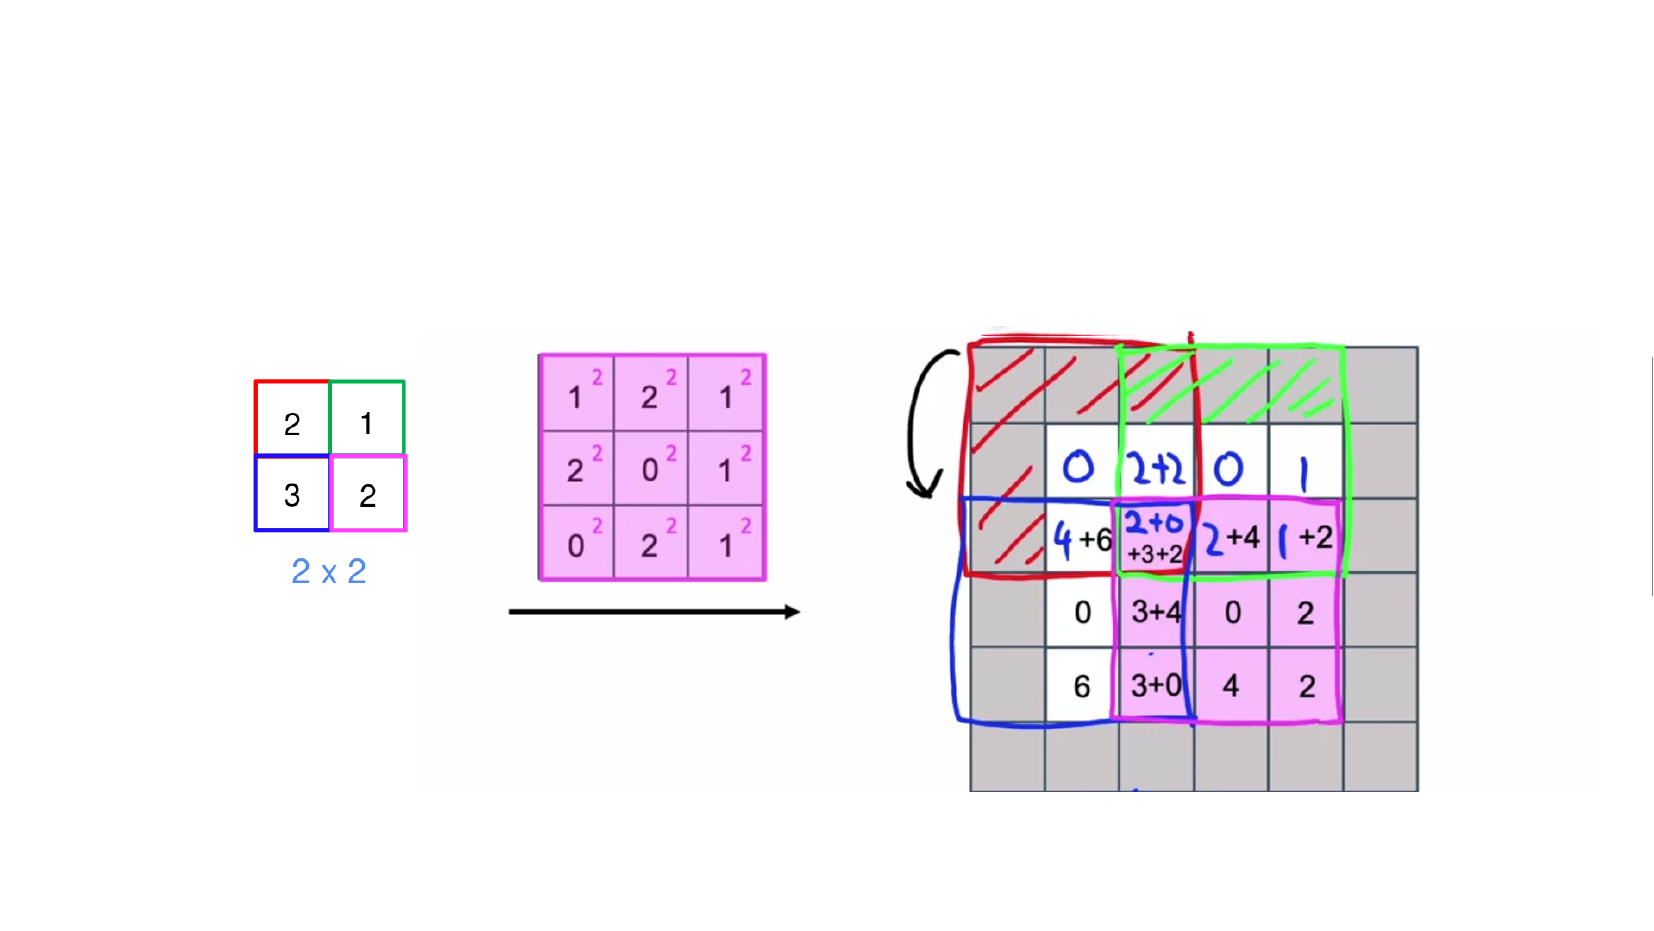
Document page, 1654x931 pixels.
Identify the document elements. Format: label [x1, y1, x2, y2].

picture [0, 326, 1653, 802]
